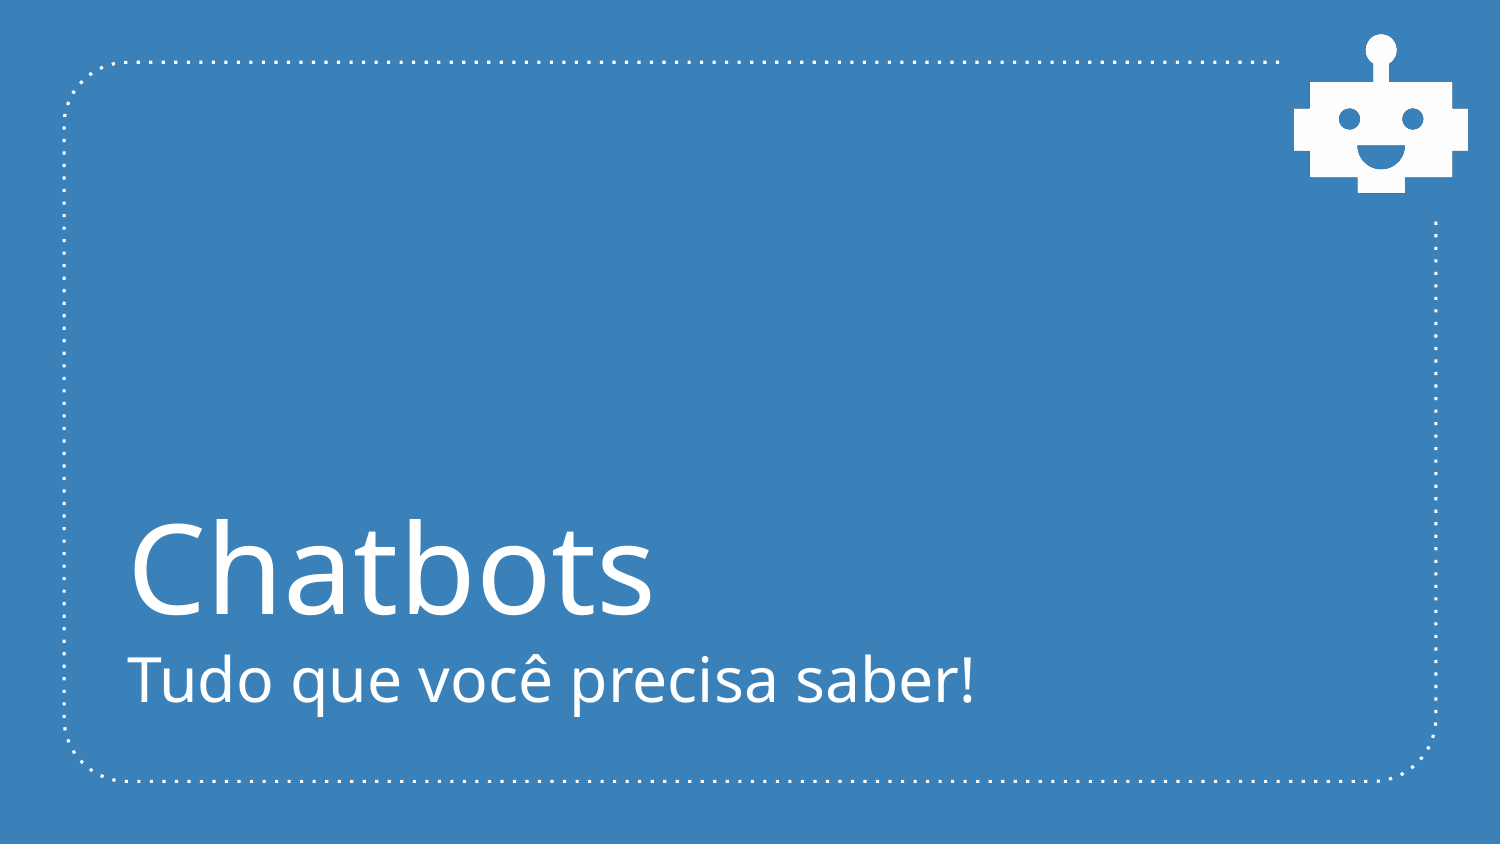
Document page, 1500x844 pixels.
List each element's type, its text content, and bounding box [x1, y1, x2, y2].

picture [1294, 26, 1468, 201]
title Chatbots Tudo que você precisa saber! [112, 453, 1388, 730]
